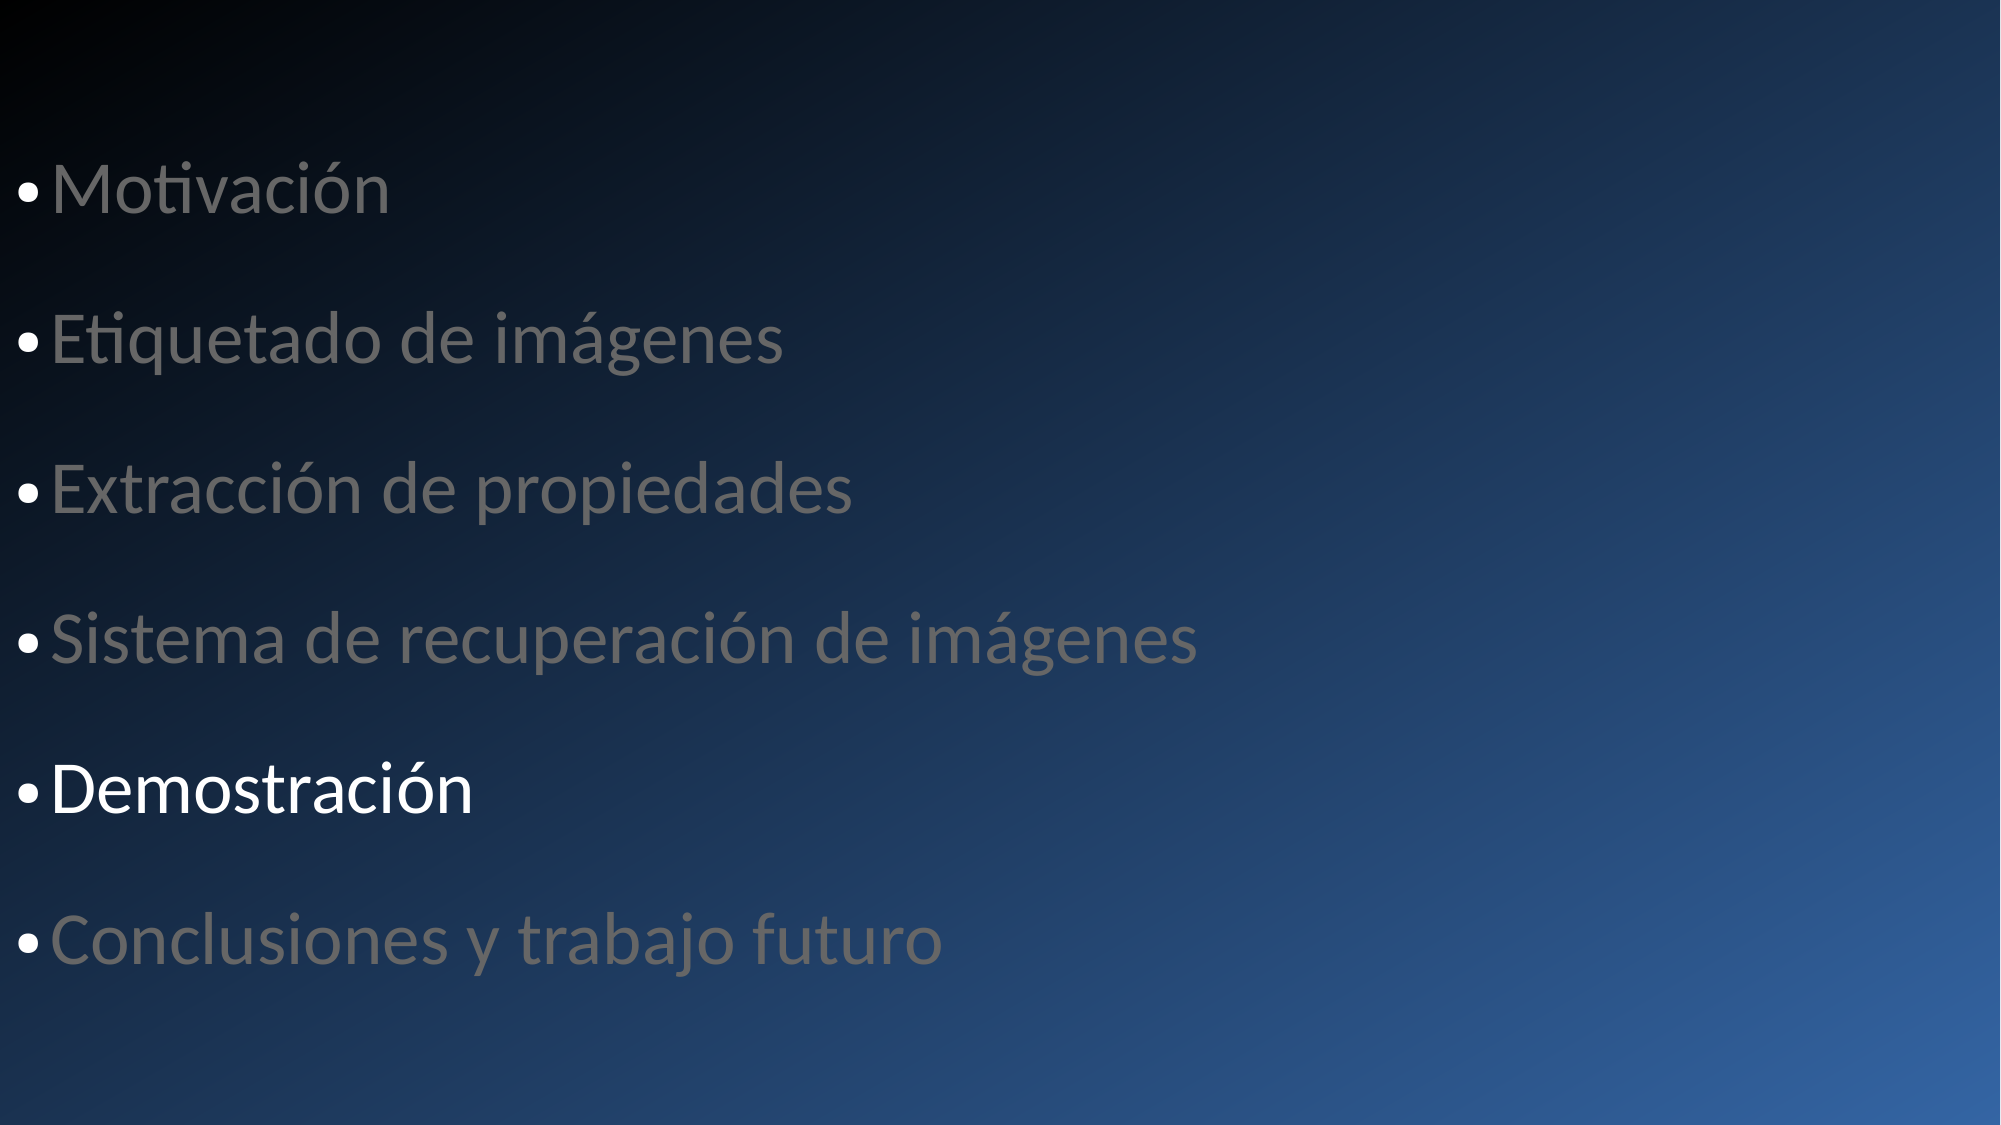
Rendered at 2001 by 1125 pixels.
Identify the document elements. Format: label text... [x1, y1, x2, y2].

text_box Motivación Etiquetado de imágenes Extracción de propiedades Sistema de recuperación de imágenes Demostración Conclusiones y trabajo futuro [0, 0, 2001, 1125]
